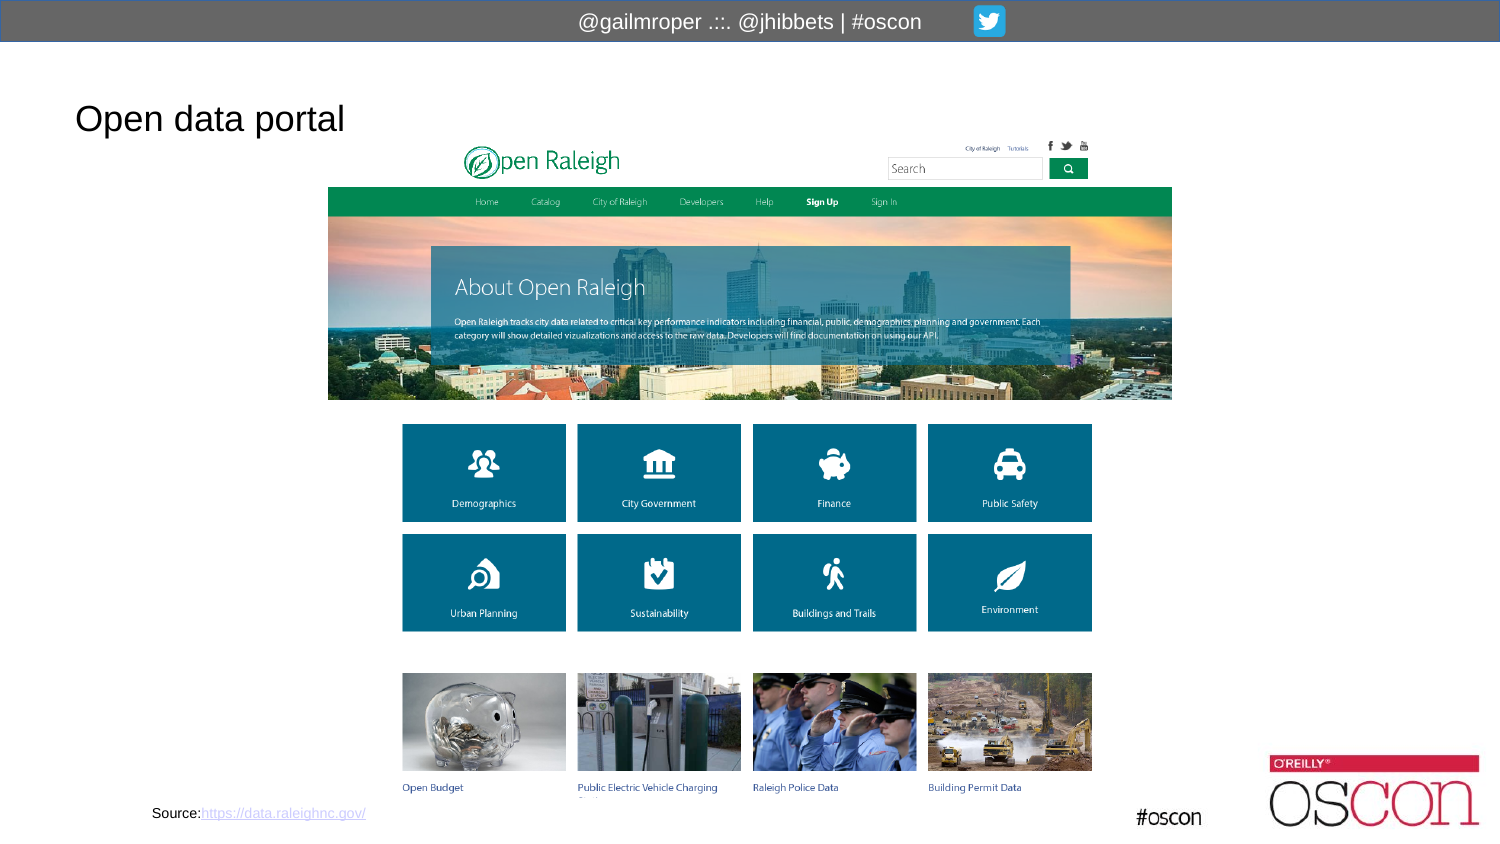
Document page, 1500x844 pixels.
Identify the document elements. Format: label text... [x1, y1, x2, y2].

text_box Source:https://data.raleighnc.gov/ [146, 799, 383, 821]
picture [1, 1, 1499, 41]
title Open data portal [75, 33, 1425, 175]
picture [0, 42, 1500, 844]
